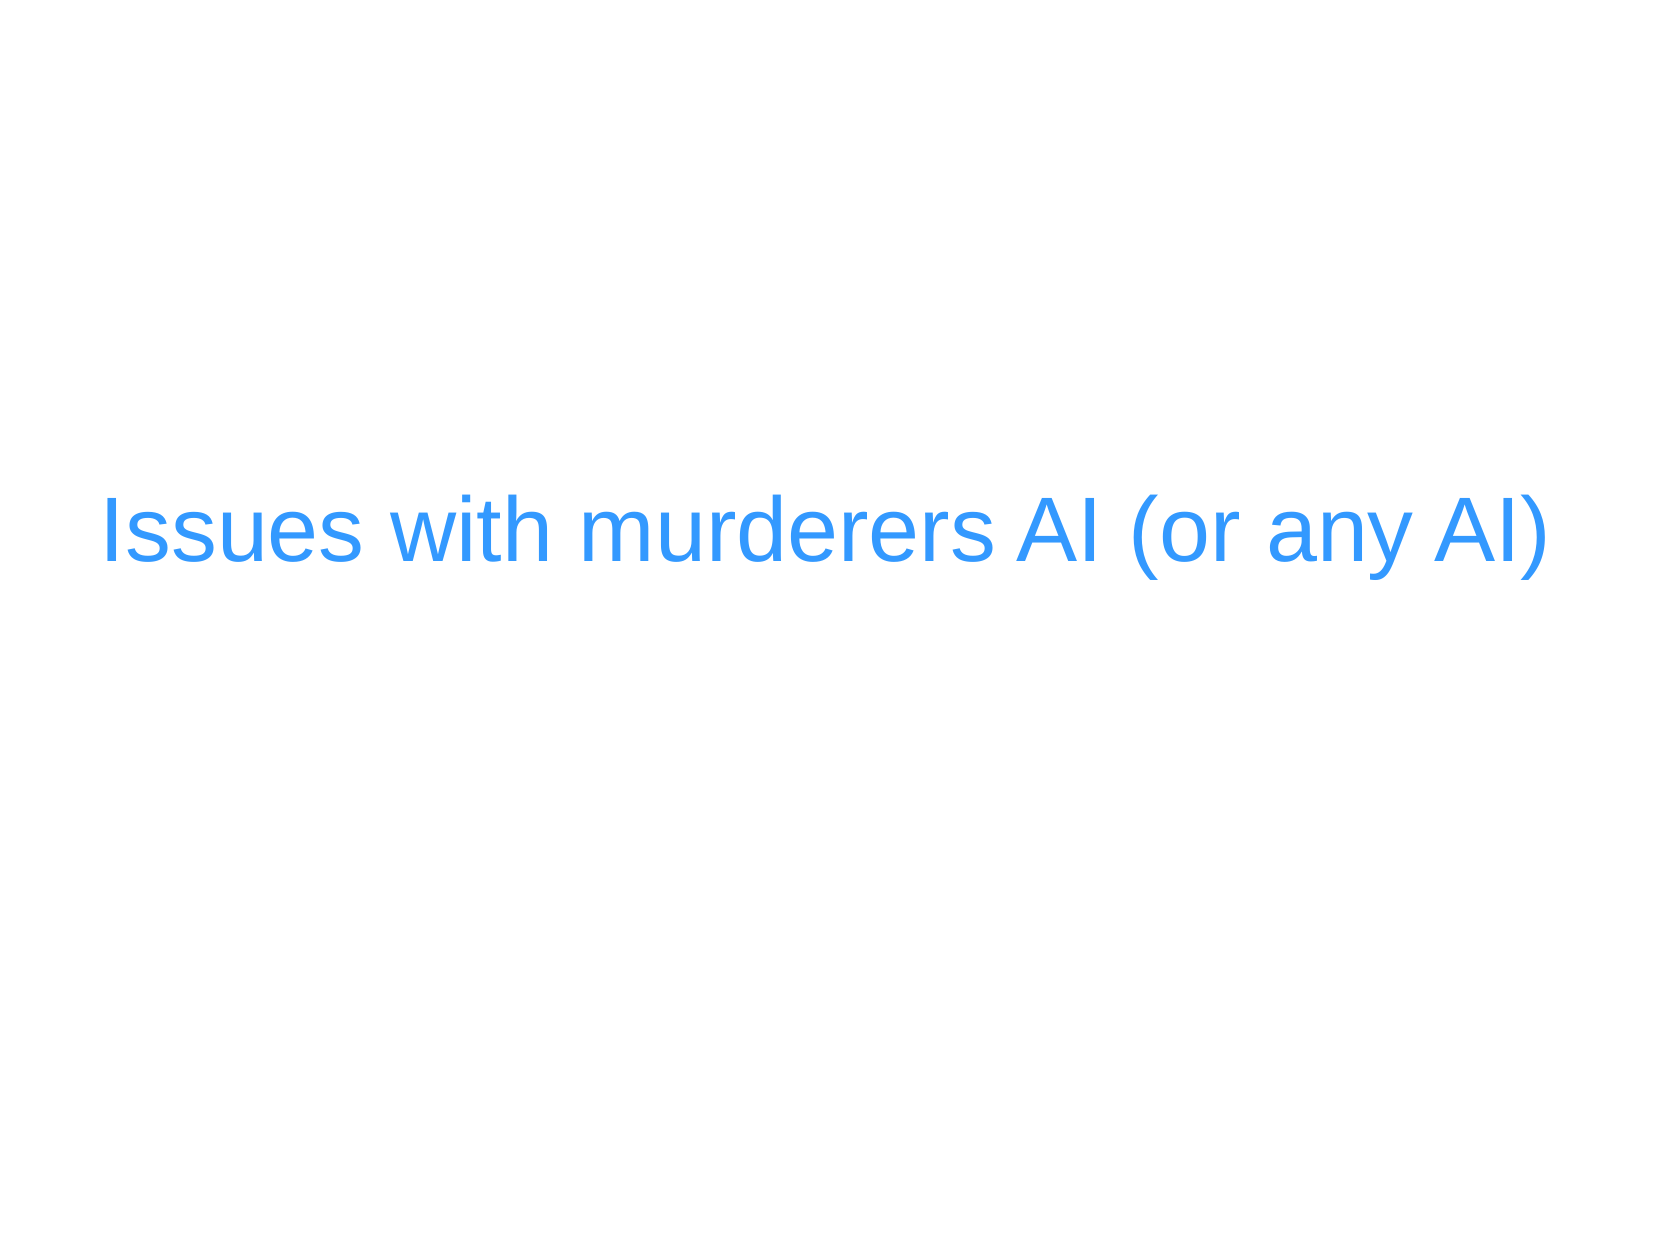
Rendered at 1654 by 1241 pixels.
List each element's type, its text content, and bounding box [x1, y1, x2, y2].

subtitle Issues with murderers AI (or any AI) [82, 49, 1571, 1010]
